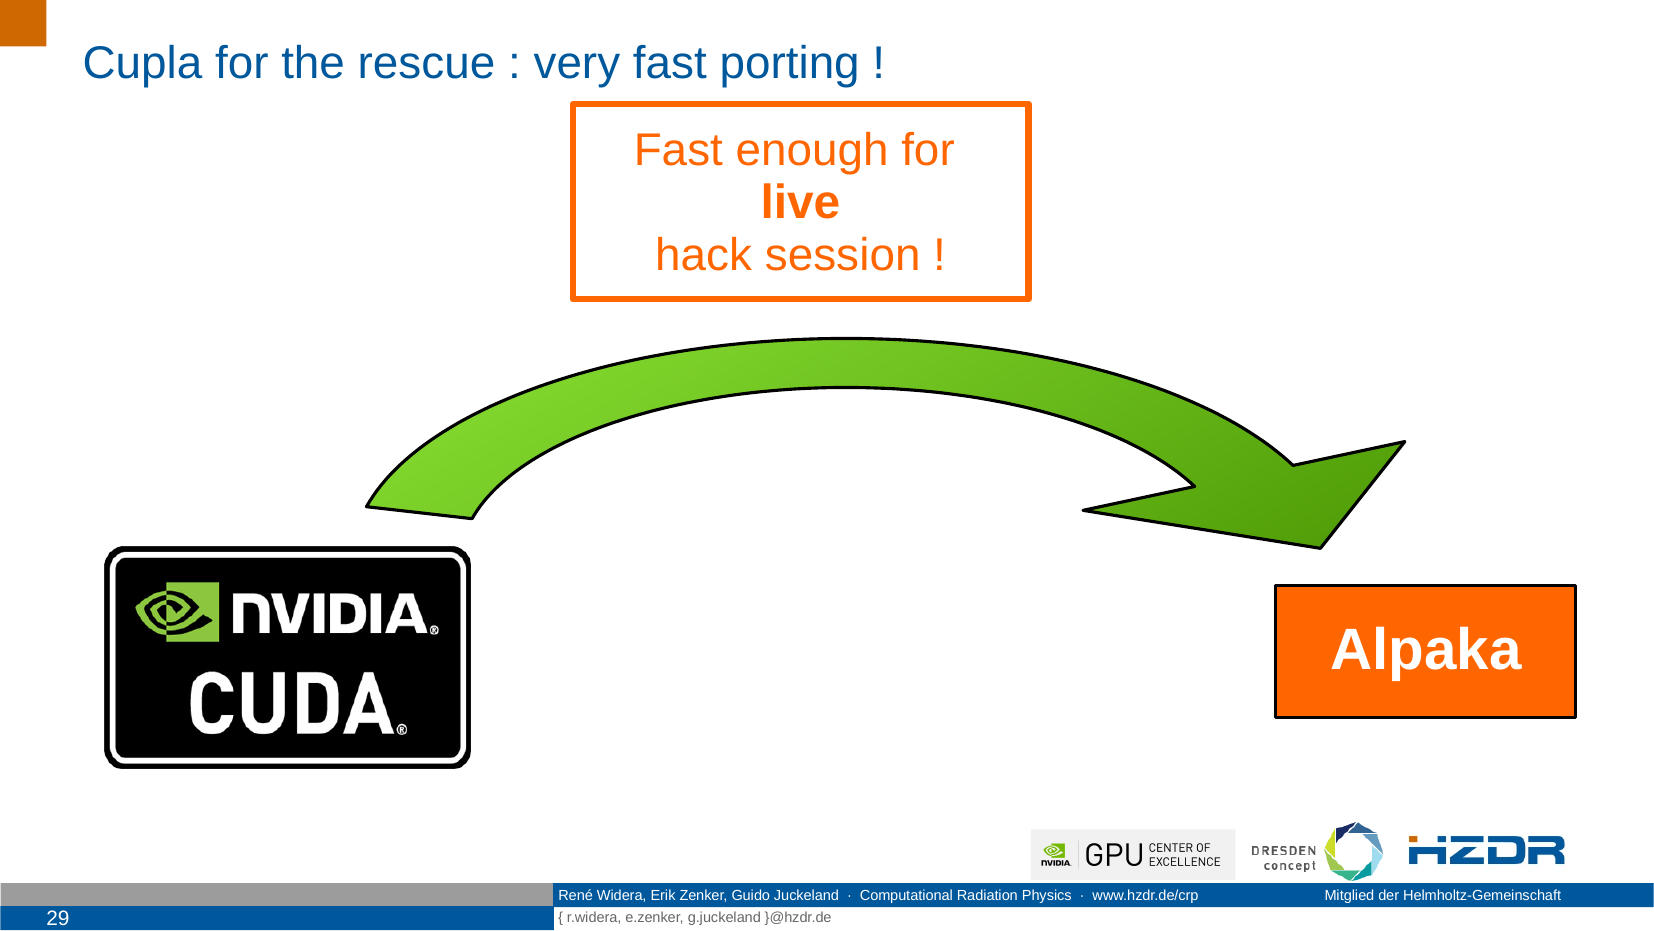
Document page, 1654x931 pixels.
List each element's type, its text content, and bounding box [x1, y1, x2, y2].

text_box [1275, 585, 1576, 609]
picture [1386, 819, 1582, 881]
text_box Alpaka [1275, 609, 1577, 698]
picture [1252, 822, 1383, 881]
text_box [366, 338, 1405, 549]
picture [104, 546, 471, 769]
text_box [1275, 698, 1576, 718]
picture [1017, 815, 1249, 894]
title Cupla for the rescue : very fast porting ! [82, 37, 1571, 105]
text_box Fast enough for live hack session ! [572, 104, 1029, 300]
